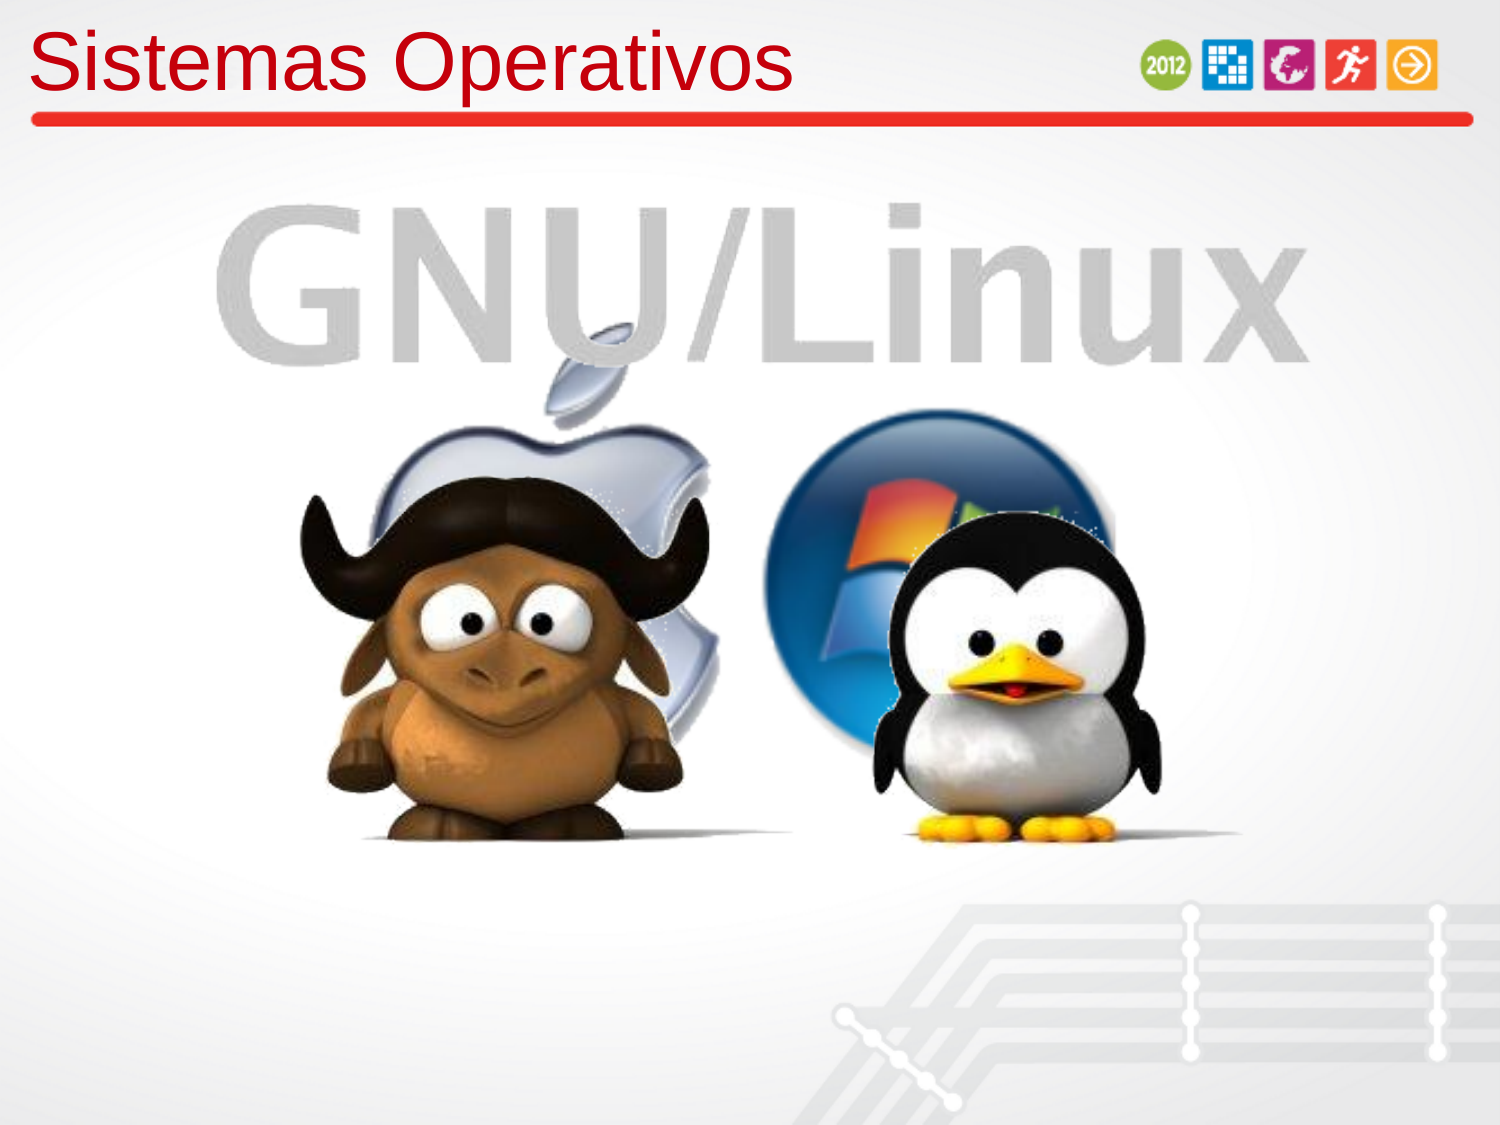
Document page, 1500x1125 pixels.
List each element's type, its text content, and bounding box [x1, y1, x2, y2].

picture [0, 0, 1500, 1125]
title Sistemas Operativos [12, 0, 976, 121]
